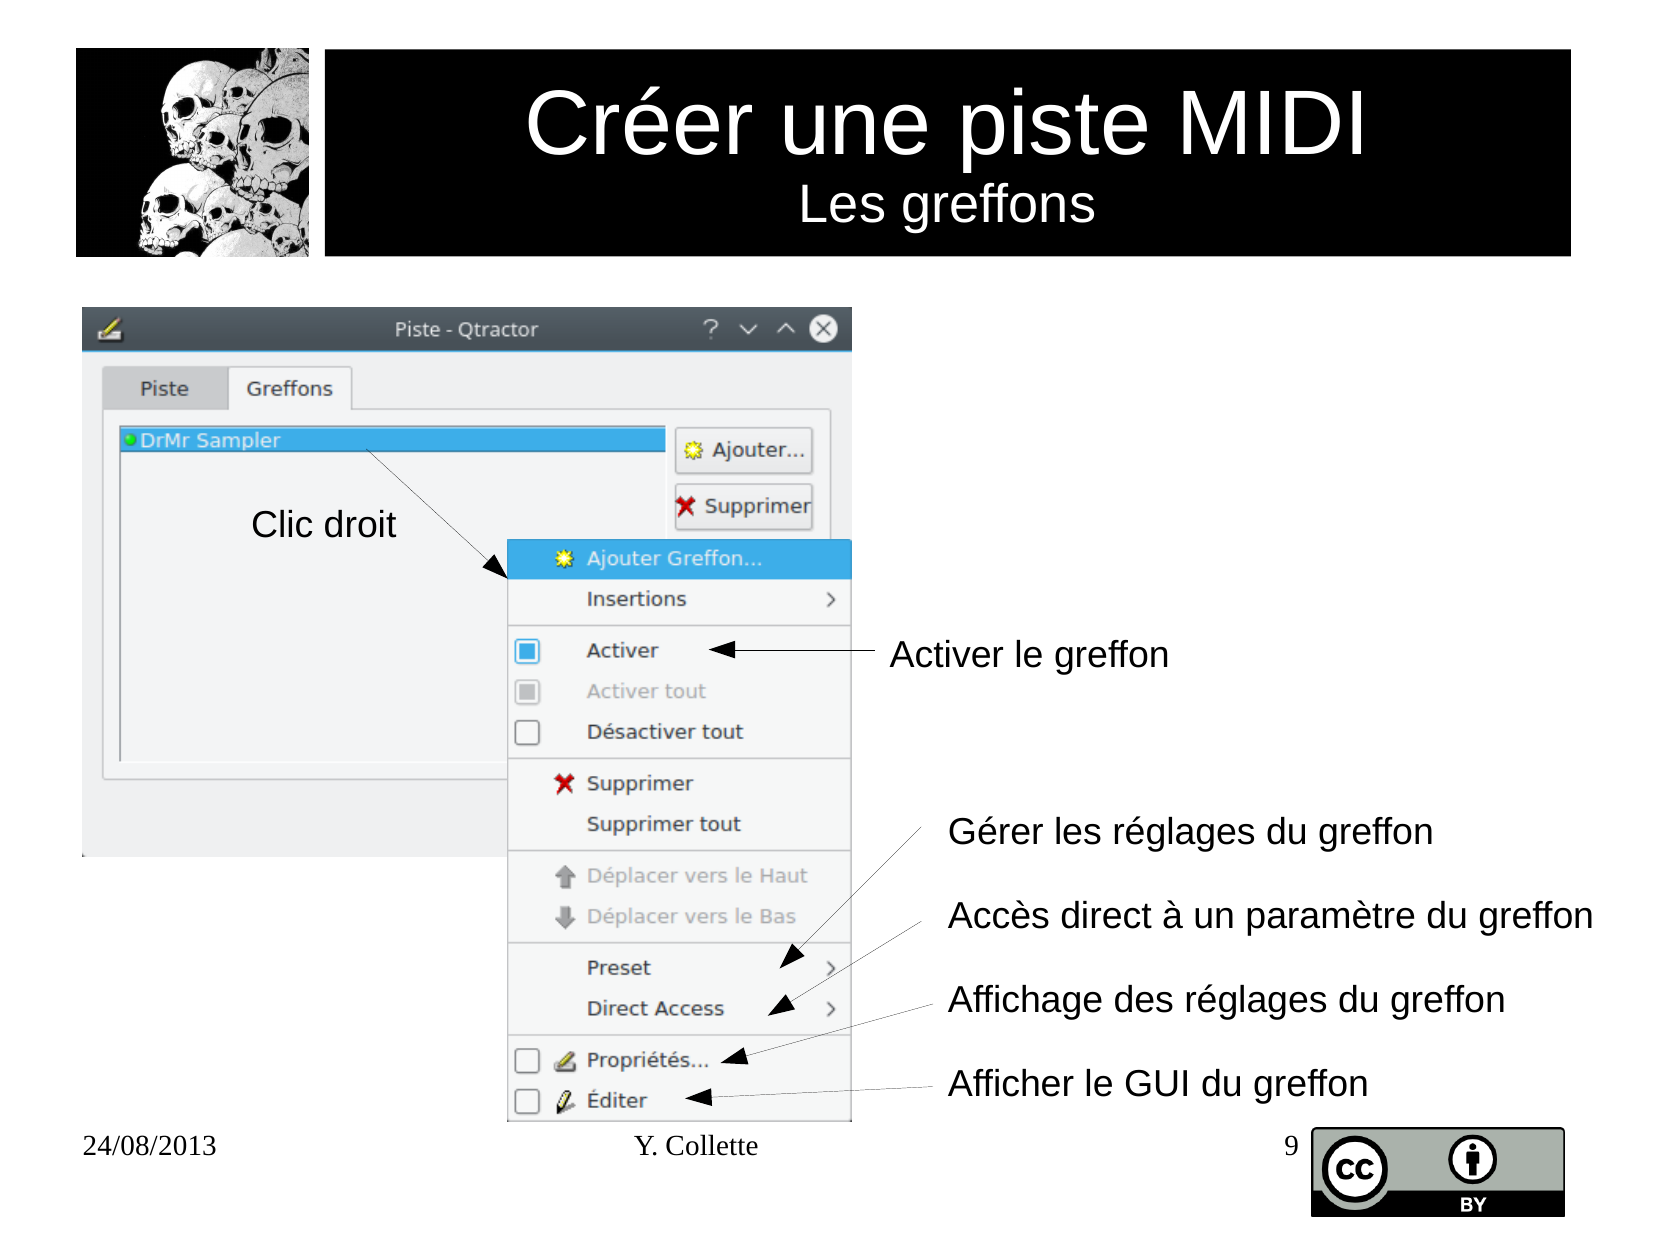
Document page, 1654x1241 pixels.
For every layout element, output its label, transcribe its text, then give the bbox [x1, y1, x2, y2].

text_box Activer le greffon [874, 625, 1193, 683]
title Créer une piste MIDI Les greffons [324, 49, 1571, 257]
picture [82, 307, 852, 1123]
text_box Gérer les réglages du greffon Accès direct à un paramètre du greffon Affichage des réglages du greffon Afficher le GUI du greffon [933, 803, 1619, 1112]
text_box Clic droit [236, 496, 414, 553]
picture [76, 48, 309, 257]
picture [1311, 1127, 1565, 1217]
